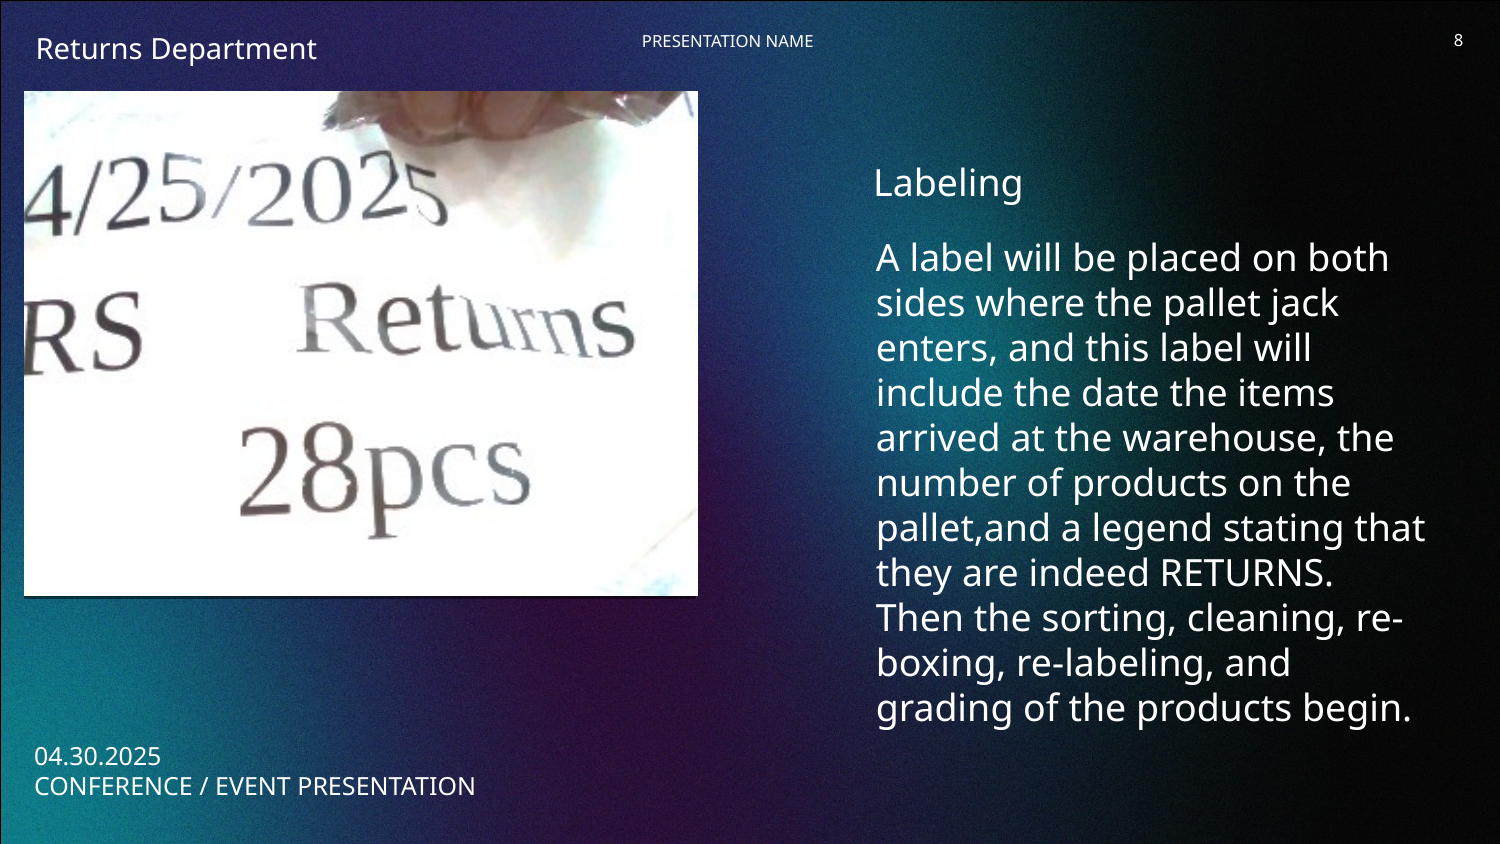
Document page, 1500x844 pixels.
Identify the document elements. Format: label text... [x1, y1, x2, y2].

list A label will be placed on both sides where the pallet jack enters, and this label will include the date the items arrived at the warehouse, the number of products on the pallet,and a legend stating that they are indeed RETURNS. Then the sorting, cleaning, re-boxing, re-labeling, and grading of the products begin. [860, 219, 1446, 798]
slide_number <number> [1388, 14, 1479, 66]
subtitle Returns Department [20, 15, 624, 67]
subtitle 04.30.2025 CONFERENCE / EVENT PRESENTATION [19, 720, 610, 816]
subtitle Labeling [858, 141, 1461, 220]
picture [3, 3, 1500, 844]
